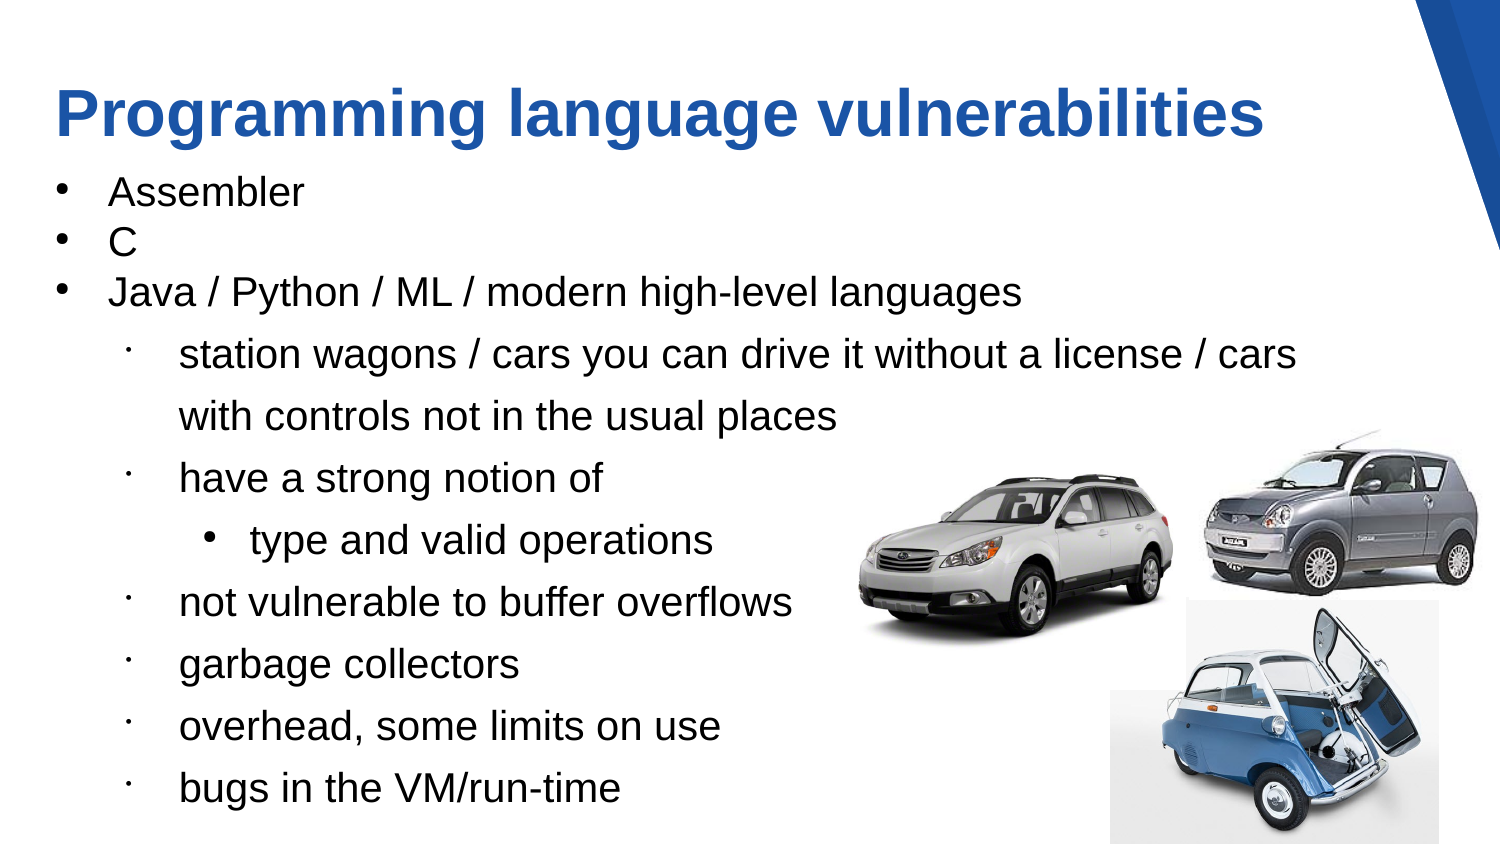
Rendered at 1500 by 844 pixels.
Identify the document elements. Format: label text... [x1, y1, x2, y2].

list Assembler C Java / Python / ML / modern high-level languages station wagons / cars you can drive it without a license / cars with controls not in the usual places have a strong notion of type and valid operations not vulnerable to buffer overflows garbage collectors overhead, some limits on use bugs in the VM/run-time [22, 150, 1388, 844]
title Programming language vulnerabilities [40, 97, 1306, 166]
picture [1189, 419, 1486, 844]
